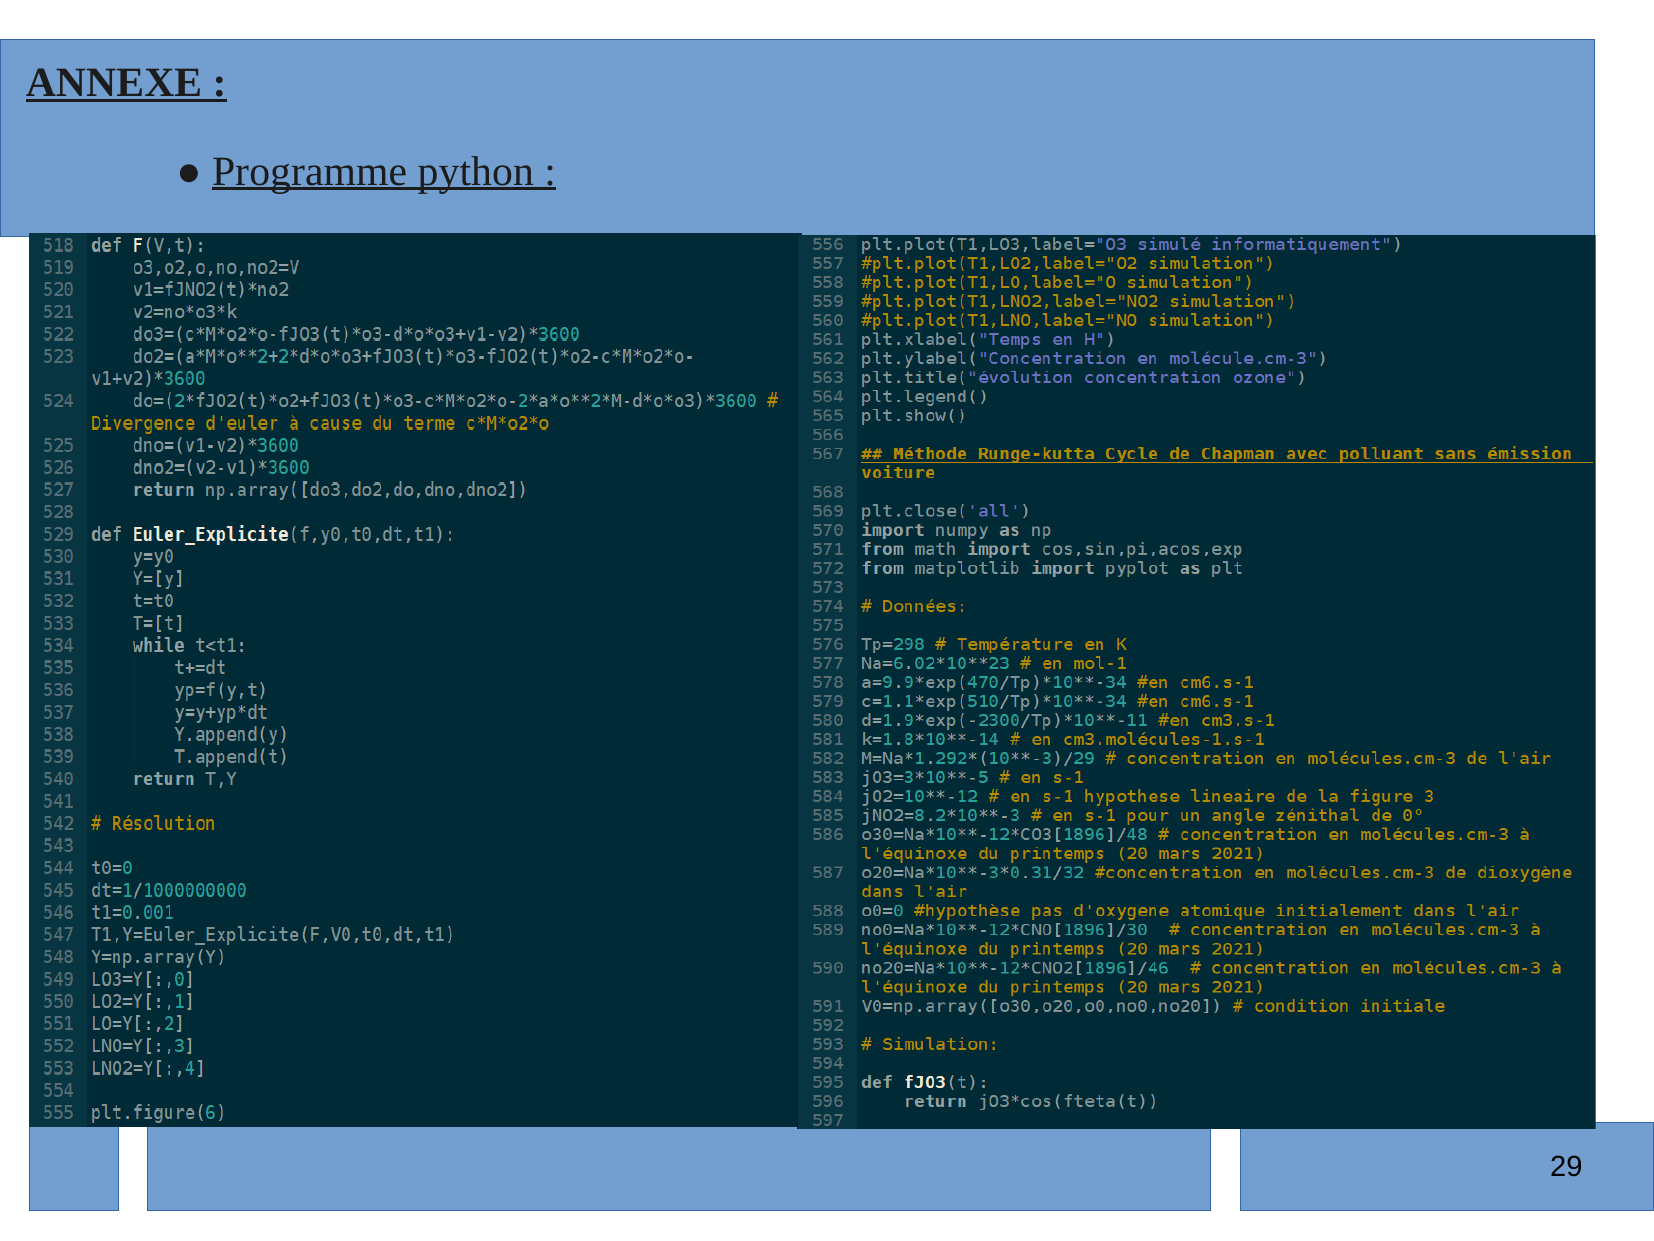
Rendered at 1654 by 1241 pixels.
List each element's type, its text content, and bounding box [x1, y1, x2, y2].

picture [1246, 982, 1250, 992]
picture [1191, 813, 1198, 820]
picture [364, 331, 371, 340]
picture [1112, 356, 1124, 363]
picture [1549, 870, 1559, 877]
picture [102, 1040, 115, 1051]
picture [961, 391, 965, 401]
picture [1076, 772, 1080, 782]
picture [917, 753, 921, 763]
picture [1043, 946, 1049, 954]
picture [1235, 375, 1242, 382]
picture [1140, 715, 1144, 725]
picture [113, 954, 119, 962]
picture [1106, 546, 1113, 554]
picture [279, 531, 288, 539]
picture [103, 928, 108, 940]
picture [979, 905, 986, 915]
picture [900, 604, 906, 611]
picture [1262, 965, 1272, 973]
picture [160, 442, 173, 451]
picture [862, 927, 869, 934]
picture [229, 331, 236, 340]
picture [1379, 908, 1389, 915]
picture [259, 286, 265, 295]
picture [1155, 680, 1166, 687]
picture [975, 642, 992, 652]
picture [1066, 829, 1070, 839]
picture [915, 566, 924, 573]
picture [510, 482, 514, 497]
picture [1072, 946, 1088, 957]
picture [1399, 451, 1406, 458]
picture [1191, 680, 1200, 687]
picture [1144, 813, 1151, 819]
picture [434, 420, 444, 429]
picture [1043, 984, 1049, 992]
picture [186, 283, 198, 295]
picture [1060, 813, 1071, 820]
picture [1170, 356, 1179, 363]
picture [1403, 870, 1412, 877]
picture [479, 328, 485, 340]
picture [1059, 375, 1071, 382]
picture [206, 350, 215, 362]
picture [374, 420, 380, 429]
picture [926, 1077, 934, 1087]
picture [874, 449, 880, 458]
picture [1106, 737, 1115, 744]
picture [1373, 832, 1380, 839]
picture [928, 772, 932, 782]
picture [1043, 963, 1055, 973]
picture [1197, 832, 1209, 839]
picture [1361, 832, 1370, 839]
picture [623, 350, 631, 362]
picture [134, 643, 142, 651]
picture [995, 546, 1002, 554]
picture [885, 715, 889, 725]
picture [889, 527, 896, 535]
picture [1336, 832, 1347, 839]
picture [157, 571, 161, 586]
picture [396, 398, 402, 406]
picture [1191, 699, 1200, 706]
picture [888, 753, 892, 763]
text_box 29 [1535, 1142, 1625, 1218]
picture [1229, 965, 1240, 973]
picture [385, 420, 390, 429]
picture [981, 734, 985, 744]
picture [1393, 965, 1406, 973]
picture [1011, 451, 1024, 462]
picture [1284, 756, 1292, 763]
picture [1092, 642, 1102, 649]
picture [863, 733, 868, 744]
picture [915, 963, 924, 973]
picture [436, 928, 441, 940]
picture [427, 528, 431, 540]
picture [1074, 661, 1083, 668]
picture [92, 1109, 98, 1122]
picture [1358, 908, 1370, 915]
picture [1369, 965, 1378, 973]
picture [1478, 832, 1486, 839]
picture [177, 571, 181, 586]
picture [1097, 867, 1103, 877]
picture [1108, 810, 1112, 820]
picture [437, 331, 444, 340]
picture [868, 1076, 875, 1087]
picture [1060, 337, 1071, 344]
picture [1123, 870, 1134, 877]
picture [974, 1042, 981, 1049]
picture [1235, 1000, 1241, 1011]
picture [1159, 851, 1168, 858]
picture [1159, 984, 1168, 992]
picture [1159, 946, 1168, 954]
picture [1055, 677, 1059, 687]
picture [1007, 337, 1024, 348]
picture [177, 995, 181, 1007]
picture [1499, 451, 1508, 458]
picture [1091, 1003, 1098, 1011]
picture [1230, 832, 1240, 839]
picture [1308, 756, 1317, 763]
picture [1229, 451, 1258, 462]
picture [162, 420, 171, 429]
picture [873, 810, 886, 820]
picture [125, 884, 129, 896]
picture [1118, 451, 1126, 462]
picture [1176, 448, 1182, 458]
picture [883, 889, 890, 896]
picture [1177, 718, 1187, 725]
picture [1006, 356, 1016, 363]
picture [926, 905, 933, 915]
picture [862, 753, 871, 763]
picture [1145, 356, 1154, 363]
picture [980, 546, 992, 557]
picture [92, 417, 98, 429]
picture [959, 908, 966, 915]
picture [1149, 283, 1161, 287]
picture [1119, 658, 1123, 668]
picture [1212, 718, 1221, 725]
picture [417, 331, 423, 340]
picture [171, 462, 184, 467]
picture [1134, 375, 1145, 382]
picture [1191, 299, 1204, 306]
picture [146, 884, 150, 896]
picture [431, 482, 442, 495]
picture [165, 531, 173, 539]
picture [1028, 775, 1039, 782]
picture [1144, 756, 1154, 763]
picture [1329, 809, 1336, 820]
picture [145, 420, 151, 429]
picture [104, 906, 108, 918]
picture [344, 353, 350, 362]
picture [1263, 870, 1272, 877]
picture [1212, 794, 1219, 801]
picture [926, 851, 933, 858]
picture [1117, 1003, 1124, 1011]
picture [1234, 546, 1241, 557]
picture [165, 487, 172, 495]
picture [103, 420, 111, 429]
picture [905, 867, 913, 877]
picture [1055, 696, 1059, 706]
picture [1170, 318, 1182, 325]
picture [1071, 851, 1088, 862]
picture [1250, 756, 1262, 763]
picture [94, 238, 110, 251]
picture [1011, 315, 1024, 325]
picture [1235, 813, 1241, 822]
picture [947, 543, 954, 554]
picture [1225, 680, 1231, 687]
picture [509, 420, 517, 429]
picture [1032, 925, 1044, 934]
picture [144, 464, 151, 473]
picture [1235, 318, 1251, 325]
picture [991, 829, 995, 839]
picture [104, 372, 108, 384]
picture [1261, 451, 1268, 458]
picture [487, 417, 496, 429]
picture [905, 925, 913, 934]
picture [144, 442, 151, 451]
picture [1044, 566, 1056, 576]
picture [1097, 375, 1113, 382]
picture [1271, 1003, 1283, 1011]
picture [397, 327, 401, 340]
picture [397, 482, 401, 495]
picture [1040, 737, 1049, 744]
picture [1214, 734, 1218, 744]
picture [1246, 696, 1250, 706]
picture [1085, 790, 1092, 801]
picture [926, 984, 933, 992]
picture [113, 817, 119, 829]
picture [1335, 965, 1347, 973]
picture [883, 753, 887, 763]
picture [206, 487, 213, 495]
picture [1241, 927, 1251, 934]
picture [156, 464, 163, 473]
picture [1128, 296, 1141, 306]
picture [165, 776, 172, 784]
picture [93, 1062, 115, 1074]
picture [407, 417, 412, 429]
picture [944, 394, 954, 401]
picture [135, 1107, 141, 1118]
picture [1223, 813, 1230, 820]
picture [228, 304, 233, 317]
picture [1373, 794, 1379, 803]
picture [885, 696, 889, 706]
picture [206, 328, 215, 340]
picture [144, 531, 151, 540]
picture [1510, 965, 1518, 973]
picture [202, 731, 209, 744]
picture [894, 1003, 901, 1011]
picture [477, 487, 484, 495]
picture [1039, 356, 1049, 363]
picture [227, 283, 235, 294]
picture [165, 309, 170, 317]
picture [981, 315, 985, 325]
picture [1267, 715, 1271, 725]
picture [1348, 927, 1357, 934]
picture [1276, 356, 1285, 363]
picture [991, 753, 995, 763]
picture [157, 1109, 162, 1120]
picture [863, 470, 870, 477]
picture [905, 829, 913, 839]
picture [1372, 1003, 1378, 1011]
picture [229, 639, 233, 651]
picture [333, 420, 338, 429]
picture [936, 527, 943, 535]
picture [1303, 832, 1315, 839]
picture [1210, 908, 1221, 915]
picture [928, 734, 932, 744]
picture [1044, 448, 1049, 458]
picture [1049, 661, 1060, 668]
picture [1346, 451, 1353, 458]
picture [938, 829, 942, 839]
picture [115, 1063, 121, 1074]
picture [937, 415, 945, 420]
picture [1246, 677, 1250, 687]
picture [885, 734, 889, 744]
picture [862, 965, 869, 973]
picture [863, 449, 870, 458]
picture [981, 296, 985, 306]
picture [949, 658, 953, 668]
picture [1138, 790, 1145, 801]
picture [342, 928, 349, 938]
picture [1133, 1003, 1140, 1011]
picture [1210, 927, 1219, 934]
picture [1155, 699, 1166, 706]
picture [446, 395, 454, 406]
picture [936, 1099, 944, 1106]
picture [98, 527, 111, 540]
picture [1488, 927, 1497, 934]
picture [1235, 908, 1241, 919]
picture [1076, 715, 1080, 725]
picture [1096, 928, 1103, 934]
picture [1287, 870, 1295, 877]
picture [797, 283, 856, 1129]
picture [1372, 927, 1380, 934]
picture [1117, 315, 1130, 325]
picture [958, 527, 971, 538]
picture [1335, 1003, 1347, 1011]
picture [540, 420, 548, 429]
picture [905, 1042, 917, 1049]
picture [202, 820, 213, 829]
picture [874, 527, 886, 538]
picture [207, 416, 214, 429]
picture [868, 907, 875, 915]
picture [1257, 734, 1261, 744]
picture [1074, 737, 1083, 744]
picture [1072, 984, 1088, 995]
picture [1129, 715, 1133, 725]
picture [260, 331, 267, 340]
picture [177, 1109, 184, 1118]
picture [29, 233, 86, 1127]
picture [1156, 870, 1166, 877]
picture [1246, 848, 1250, 858]
picture [1314, 927, 1325, 934]
text_box ANNEXE : [25, 59, 1001, 153]
picture [135, 460, 141, 473]
picture [397, 927, 401, 940]
picture [915, 546, 924, 554]
picture [1373, 809, 1379, 820]
picture [1159, 1003, 1166, 1011]
picture [1146, 908, 1154, 915]
picture [1059, 566, 1066, 573]
picture [1229, 870, 1240, 877]
picture [1298, 451, 1305, 458]
picture [1043, 851, 1049, 858]
picture [136, 327, 141, 340]
picture [1117, 639, 1122, 649]
picture [1178, 756, 1187, 763]
picture [202, 754, 209, 766]
picture [1097, 908, 1104, 915]
picture [981, 696, 985, 706]
picture [895, 546, 903, 554]
picture [1425, 756, 1433, 763]
picture [1017, 794, 1028, 801]
picture [612, 395, 621, 406]
picture [235, 754, 244, 762]
picture [894, 449, 906, 458]
picture [1066, 791, 1070, 801]
picture [1011, 296, 1024, 306]
picture [1435, 908, 1442, 915]
picture [234, 731, 244, 740]
picture [303, 482, 307, 497]
picture [862, 658, 866, 668]
picture [146, 283, 150, 295]
picture [953, 448, 965, 458]
text_box ● Programme python : [176, 147, 1566, 283]
picture [1293, 813, 1304, 820]
picture [1261, 299, 1272, 306]
picture [915, 410, 922, 420]
picture [1032, 527, 1039, 535]
picture [198, 439, 202, 451]
picture [926, 946, 933, 954]
picture [1210, 375, 1219, 382]
picture [1261, 375, 1272, 382]
picture [175, 750, 184, 762]
